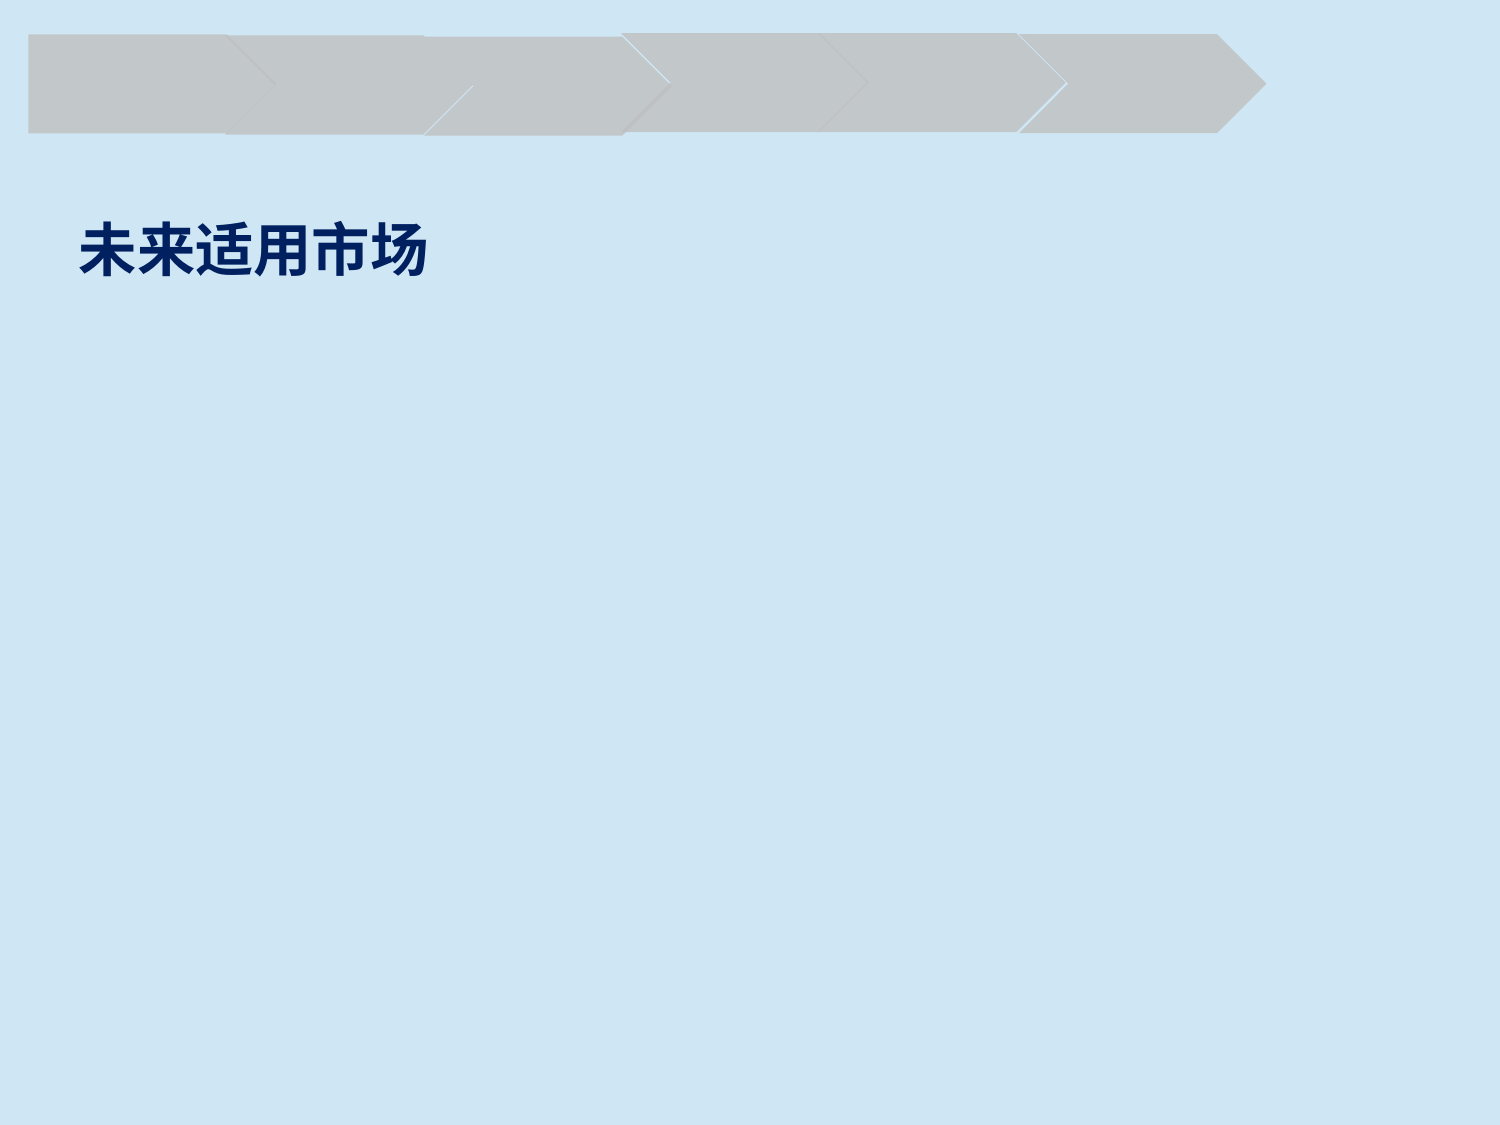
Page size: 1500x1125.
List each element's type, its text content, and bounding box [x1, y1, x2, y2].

text_box 未来适用市场 [64, 206, 444, 291]
text_box [28, 33, 1267, 136]
